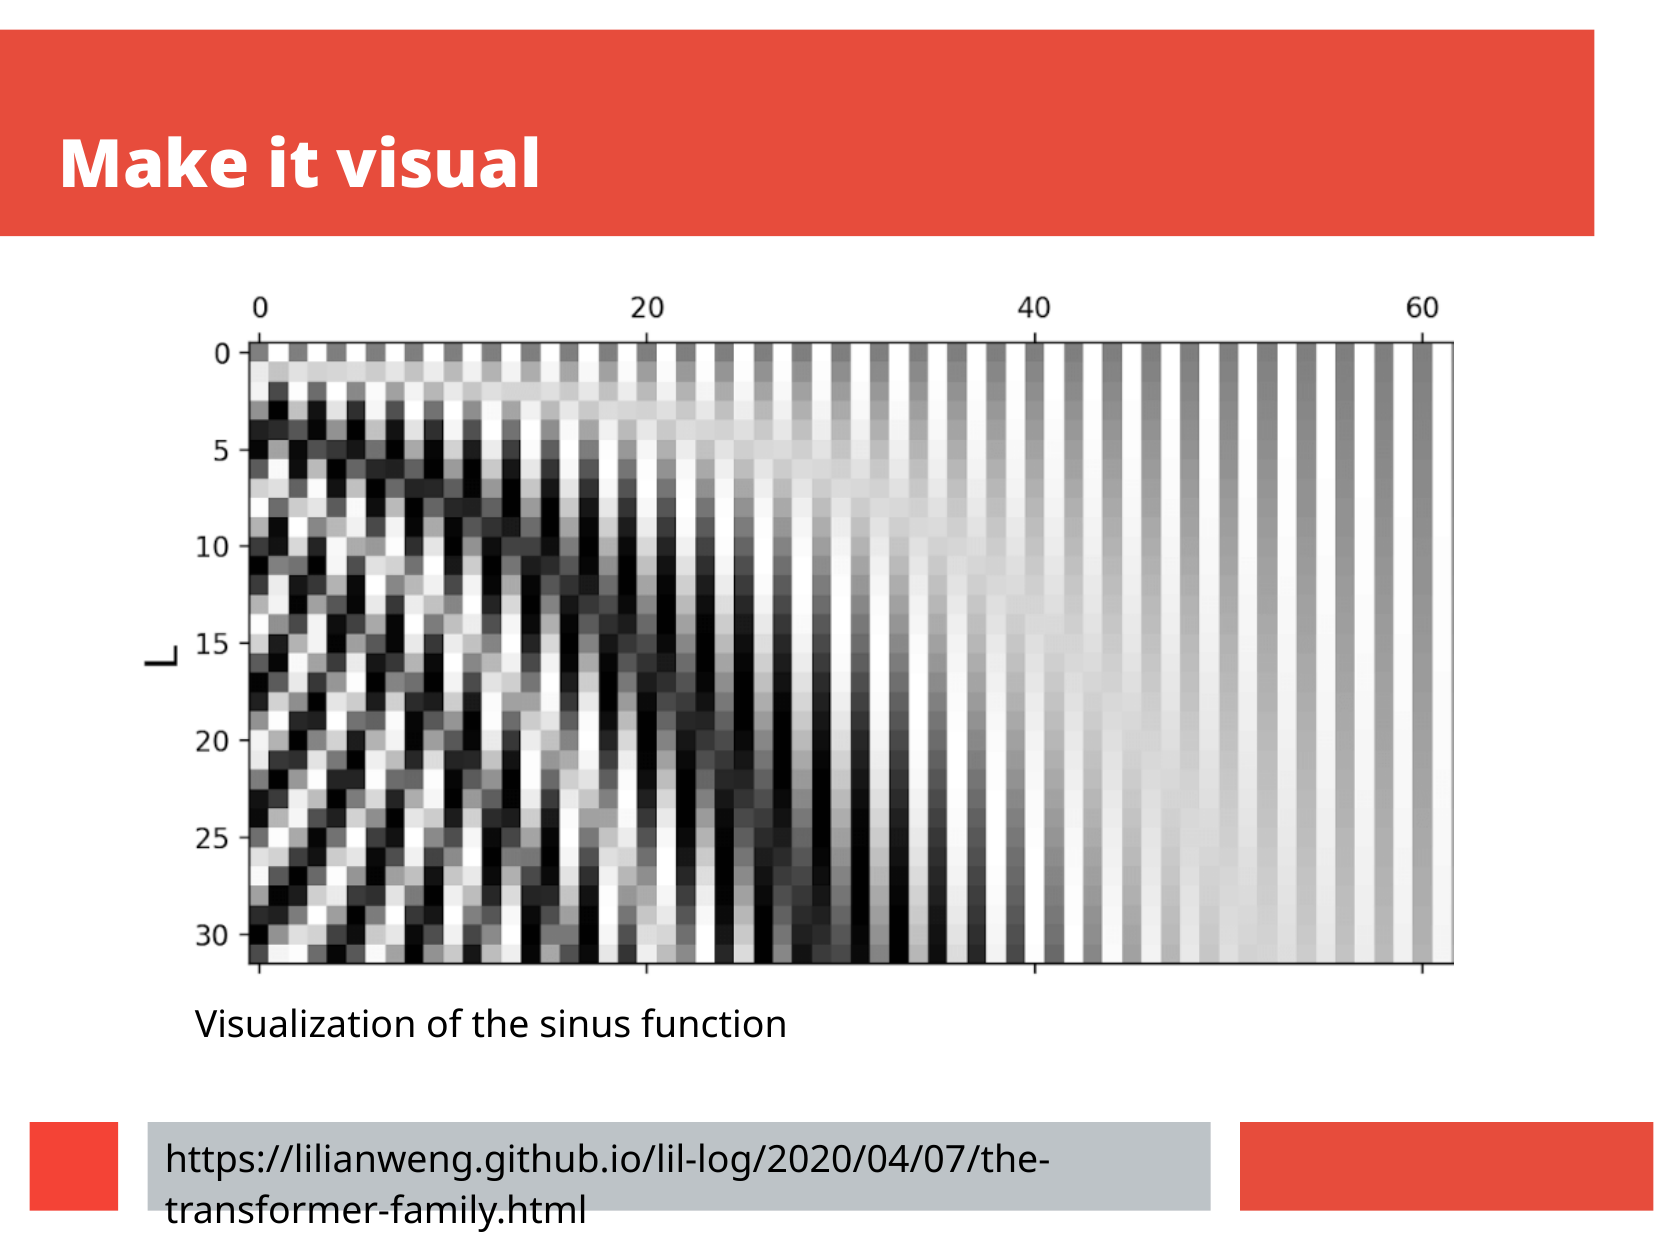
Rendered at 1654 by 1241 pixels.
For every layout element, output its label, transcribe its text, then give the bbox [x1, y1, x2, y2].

title Make it visual [59, 59, 1595, 207]
text_box https://lilianweng.github.io/lil-log/2020/04/07/the-transformer-family.html [150, 1125, 1231, 1227]
text_box Visualization of the sinus function [180, 990, 1516, 1092]
picture [120, 254, 1454, 1018]
